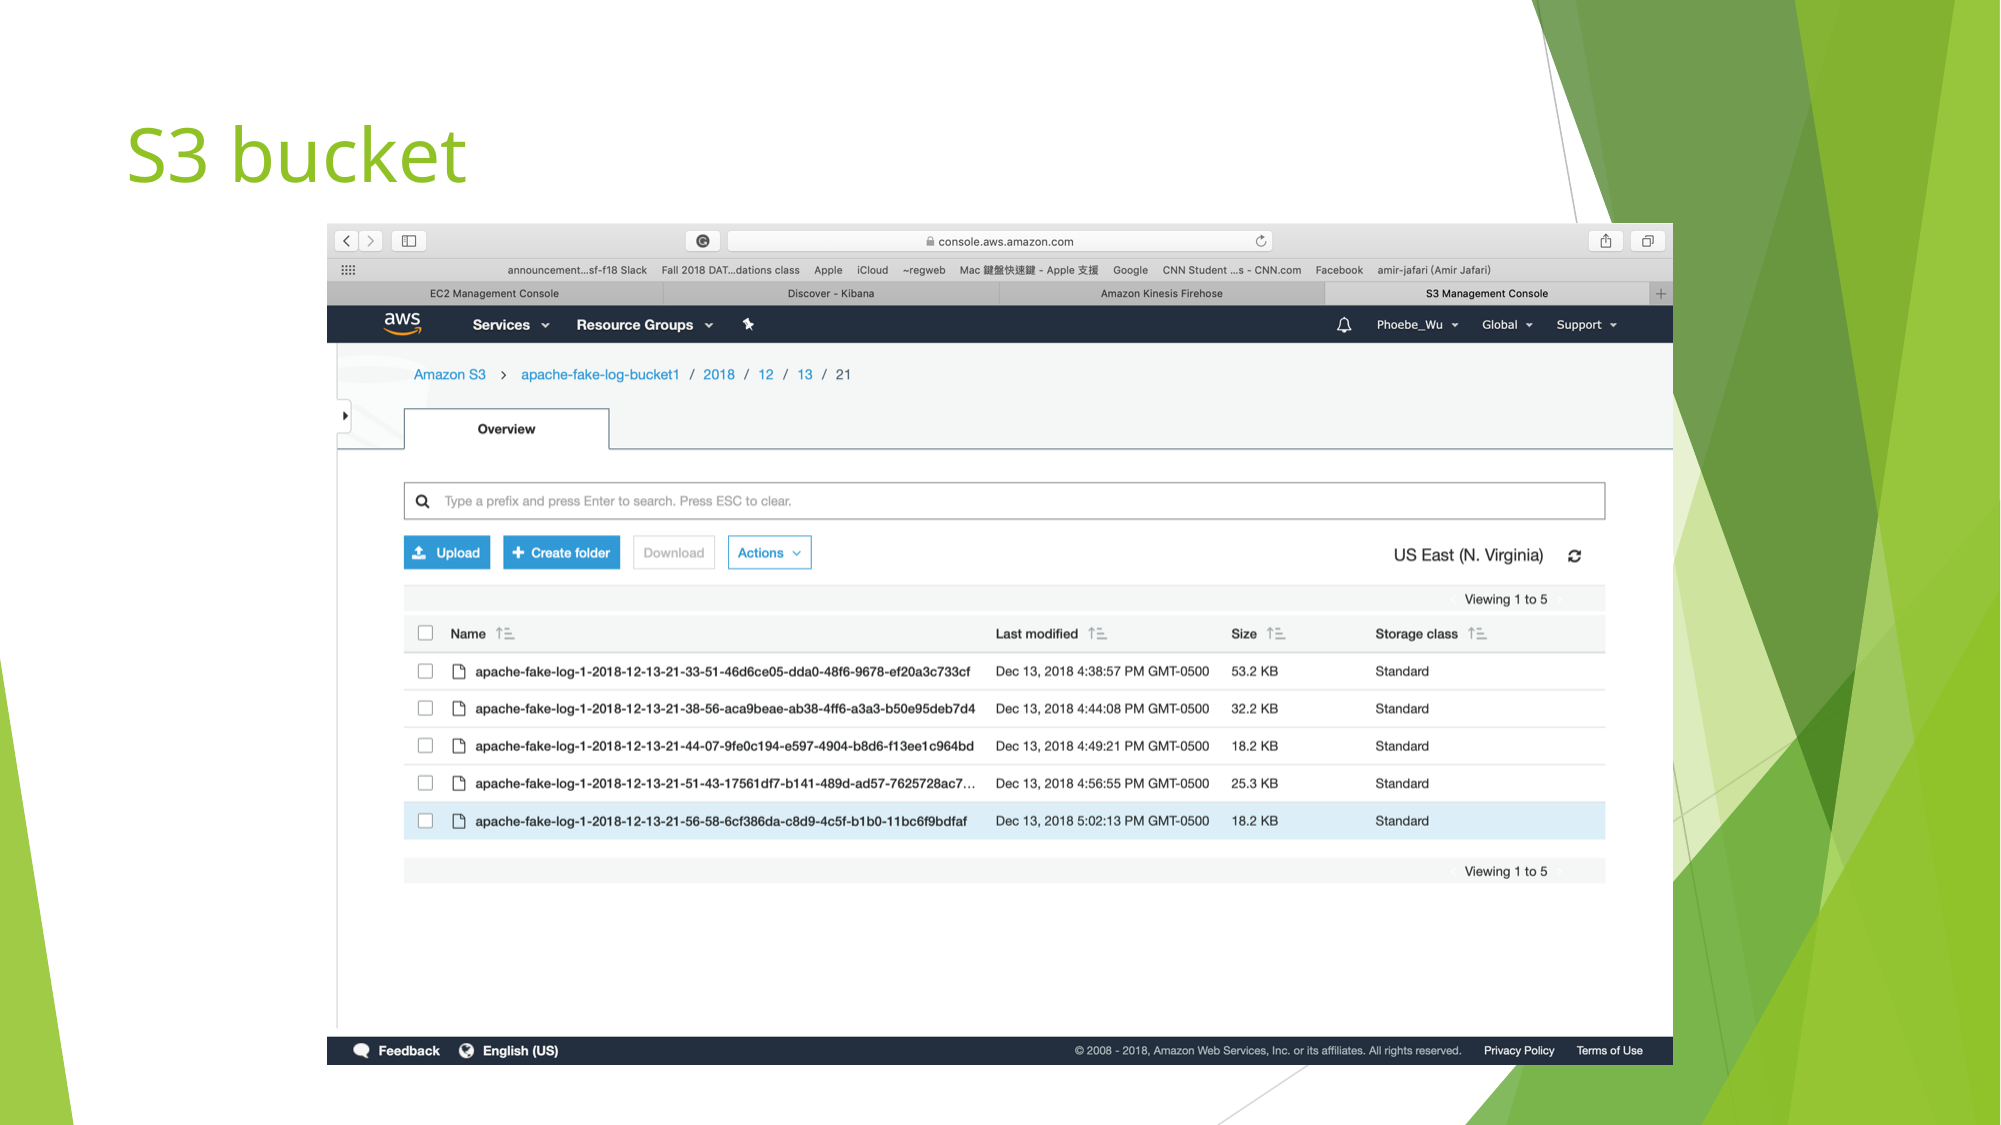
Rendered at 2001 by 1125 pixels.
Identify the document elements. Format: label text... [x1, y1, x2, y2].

title S3 bucket [111, 99, 1522, 317]
picture [327, 224, 1673, 1065]
